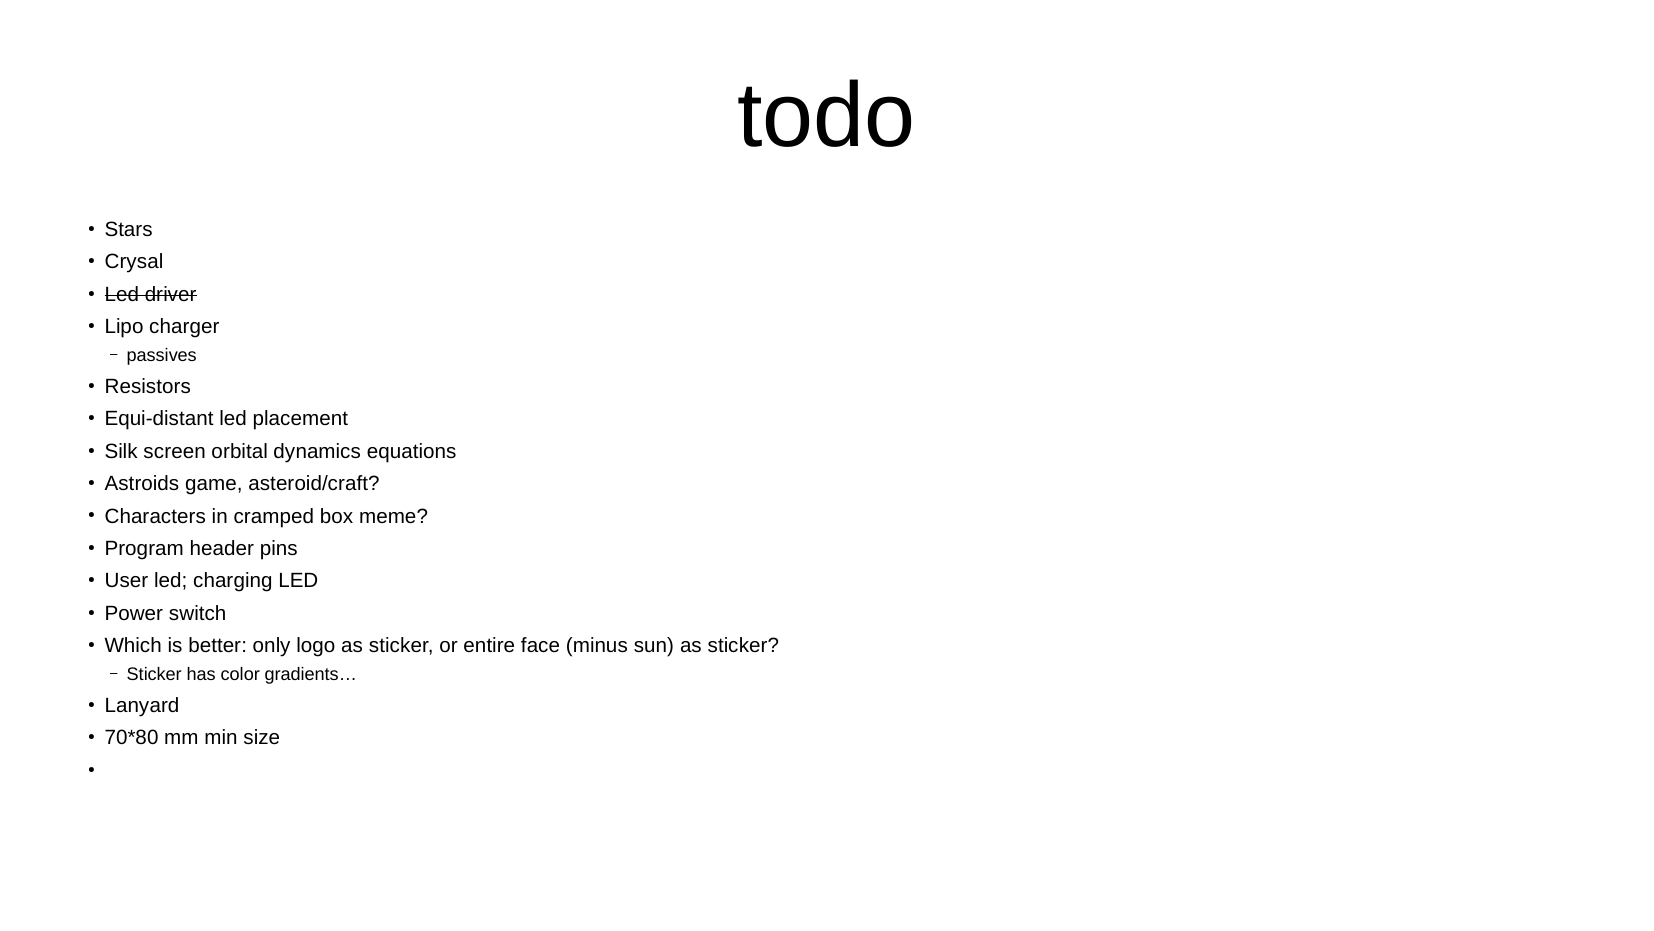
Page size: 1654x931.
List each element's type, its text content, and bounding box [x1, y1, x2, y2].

list Stars Crysal Led driver Lipo charger passives Resistors Equi-distant led placement Silk screen orbital dynamics equations Astroids game, asteroid/craft? Characters in cramped box meme? Program header pins User led; charging LED Power switch Which is better: only logo as sticker, or entire face (minus sun) as sticker? Sticker has color gradients… Lanyard 70*80 mm min size [82, 217, 1571, 758]
title todo [82, 37, 1571, 193]
